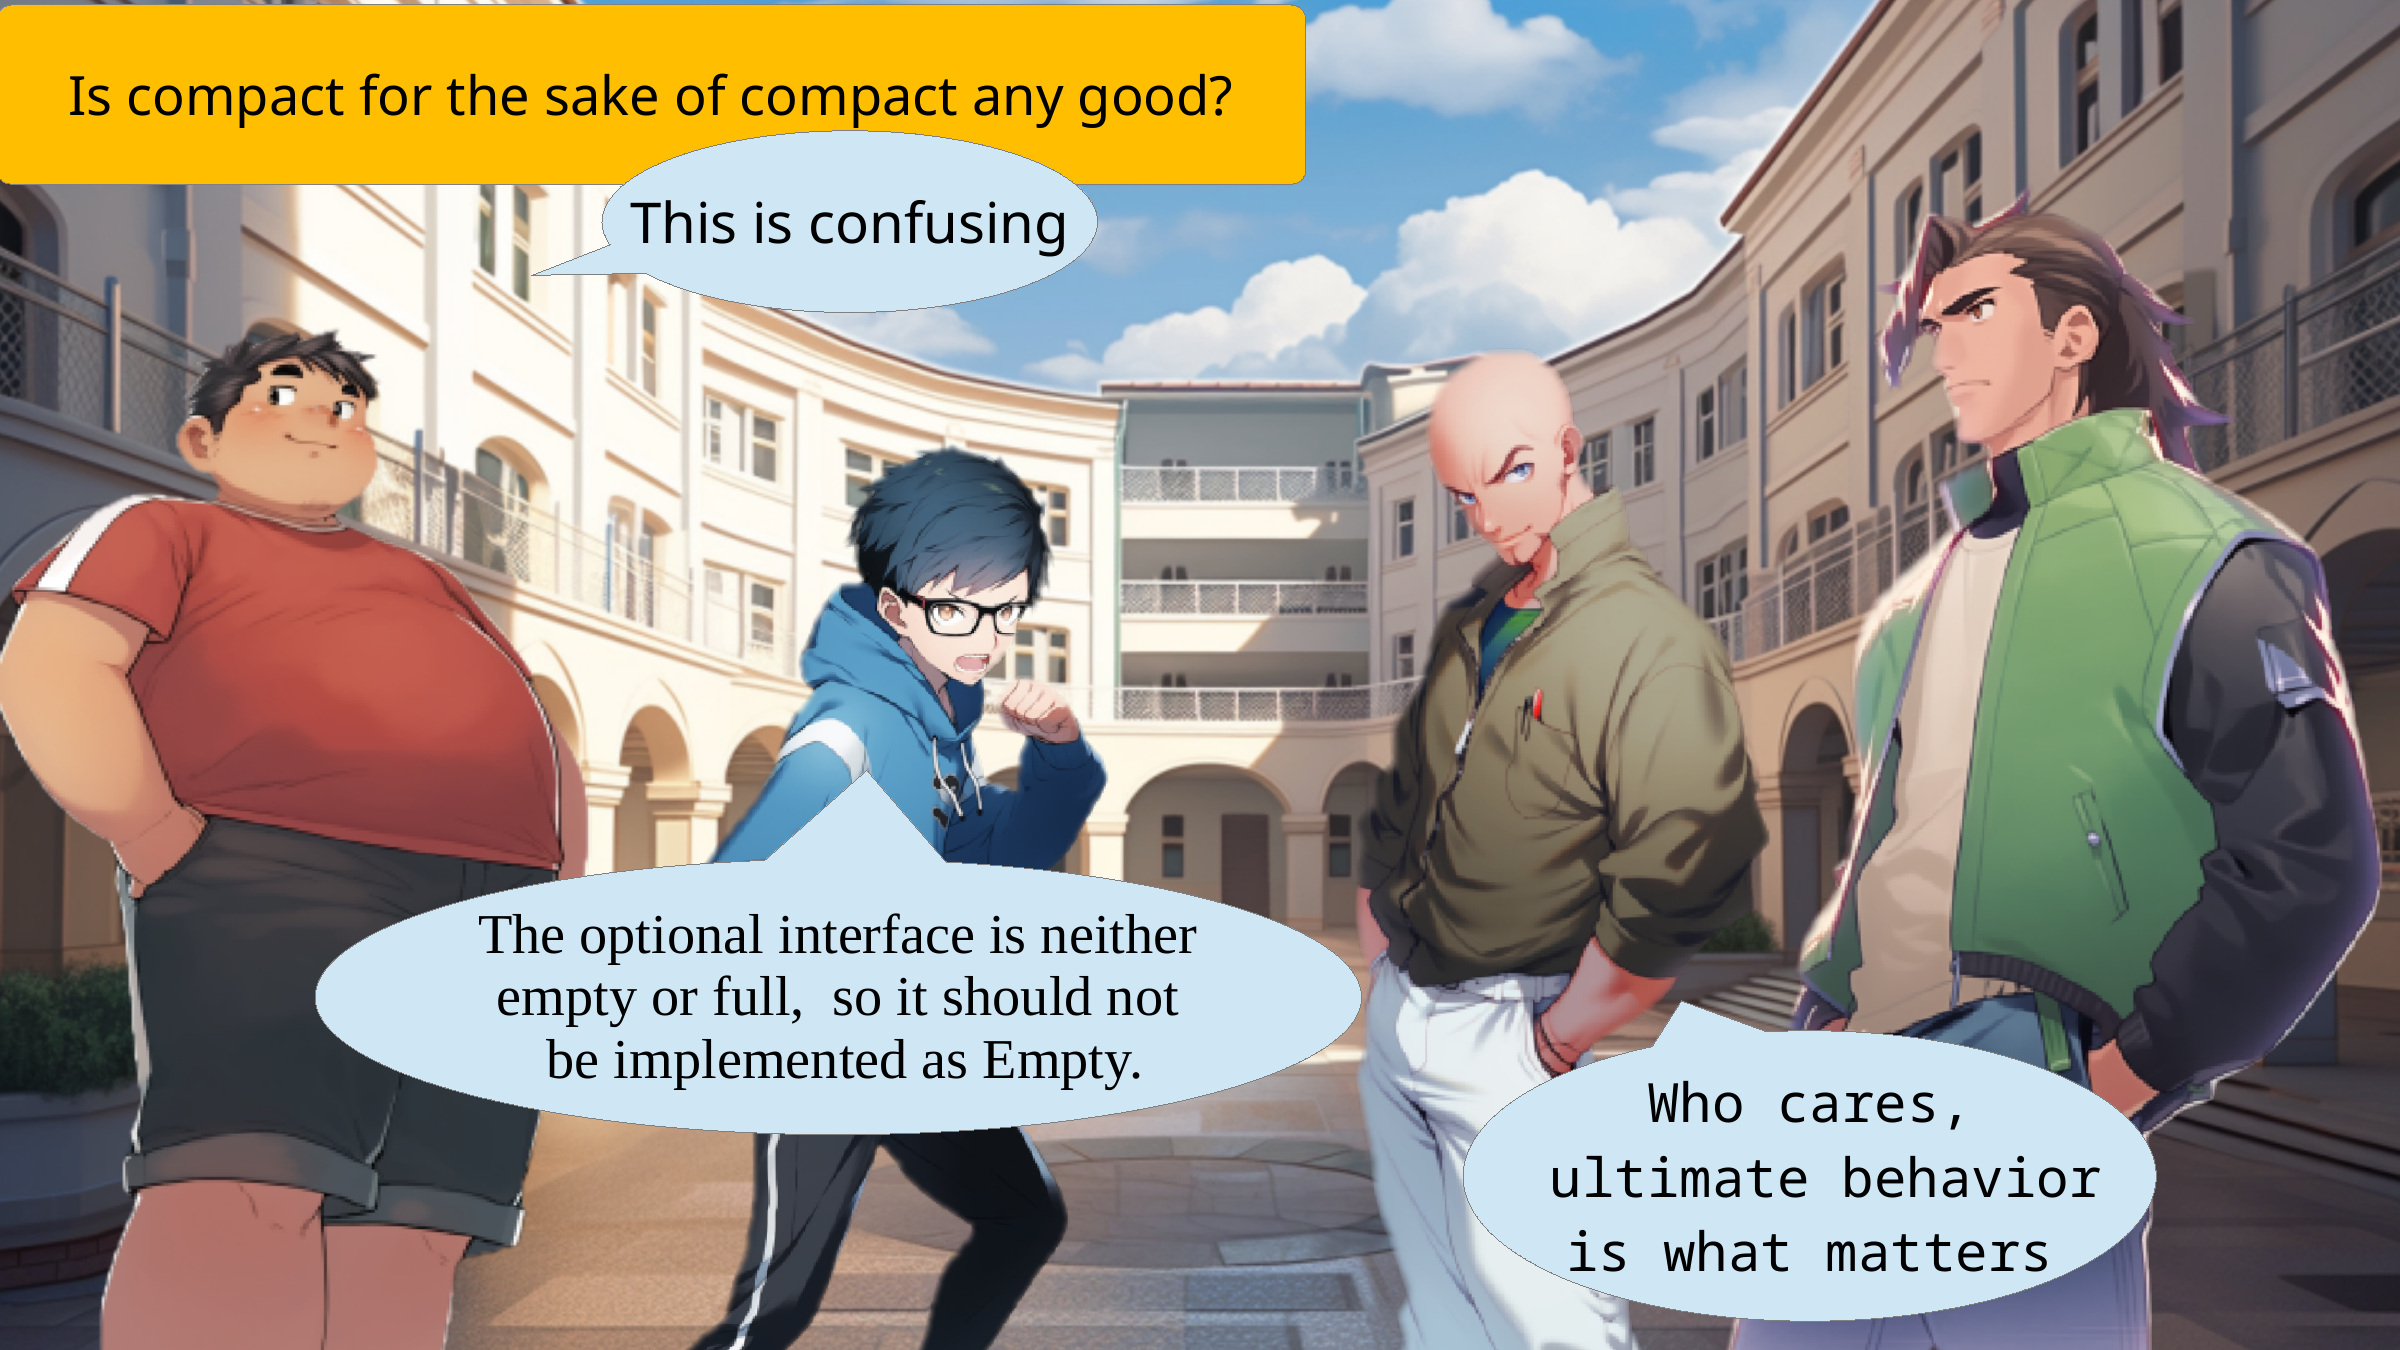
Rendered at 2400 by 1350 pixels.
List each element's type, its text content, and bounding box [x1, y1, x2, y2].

text_box The optional interface is neither empty or full, so it should not be implemented as Empty. [315, 770, 1362, 1135]
text_box Who cares, ultimate behavior is what matters [1463, 1000, 2157, 1322]
text_box This is confusing [531, 130, 1098, 313]
text_box Is compact for the sake of compact any good? [0, 4, 1306, 185]
picture [0, 0, 2400, 1350]
